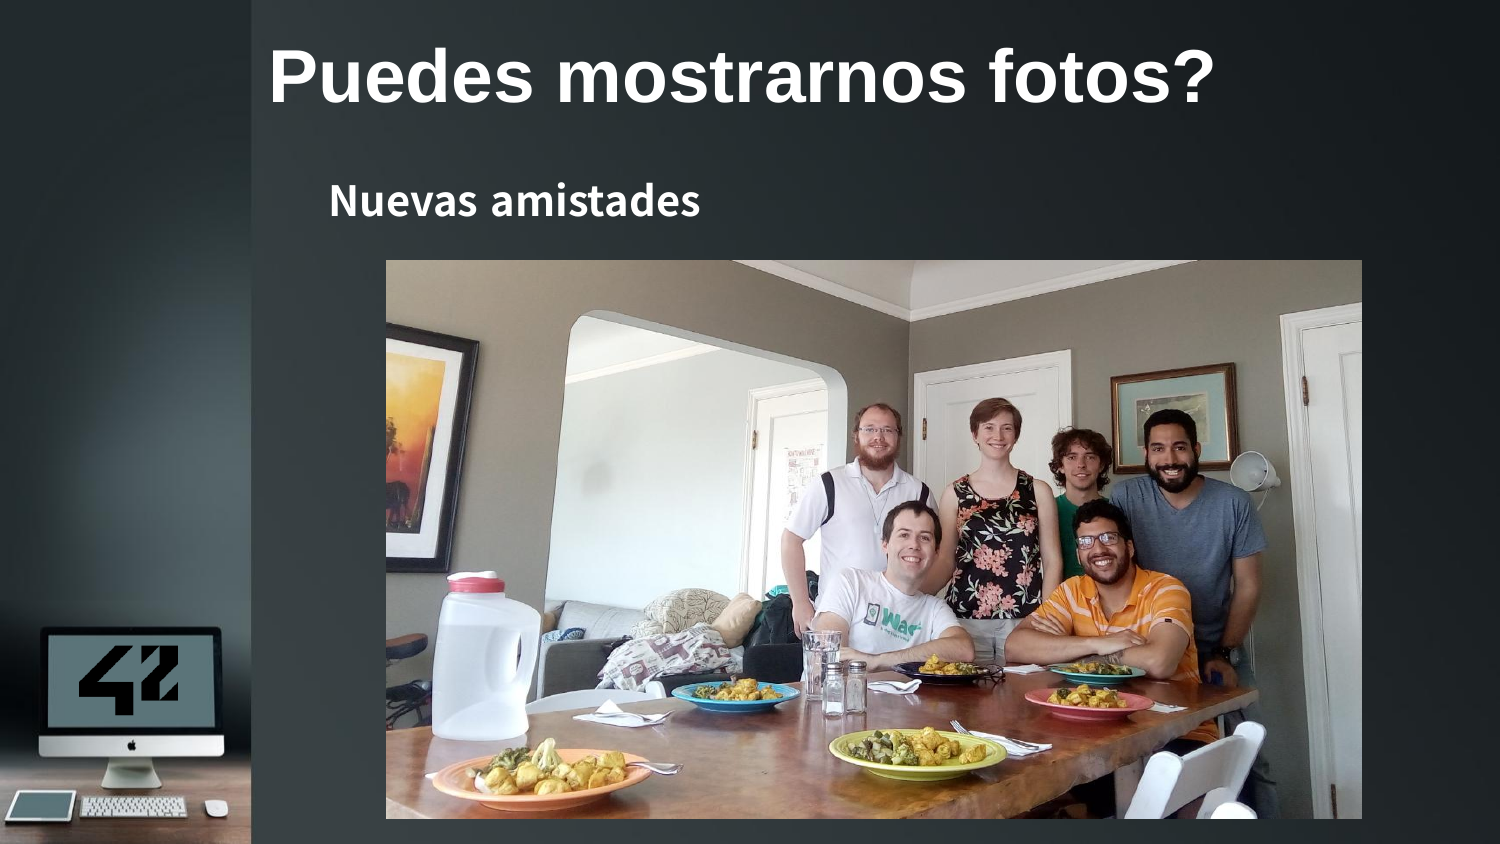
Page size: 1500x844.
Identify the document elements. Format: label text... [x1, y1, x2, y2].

picture [0, 0, 1500, 844]
list Nuevas amistades [313, 161, 1459, 238]
title Puedes mostrarnos fotos? [253, 0, 1500, 146]
